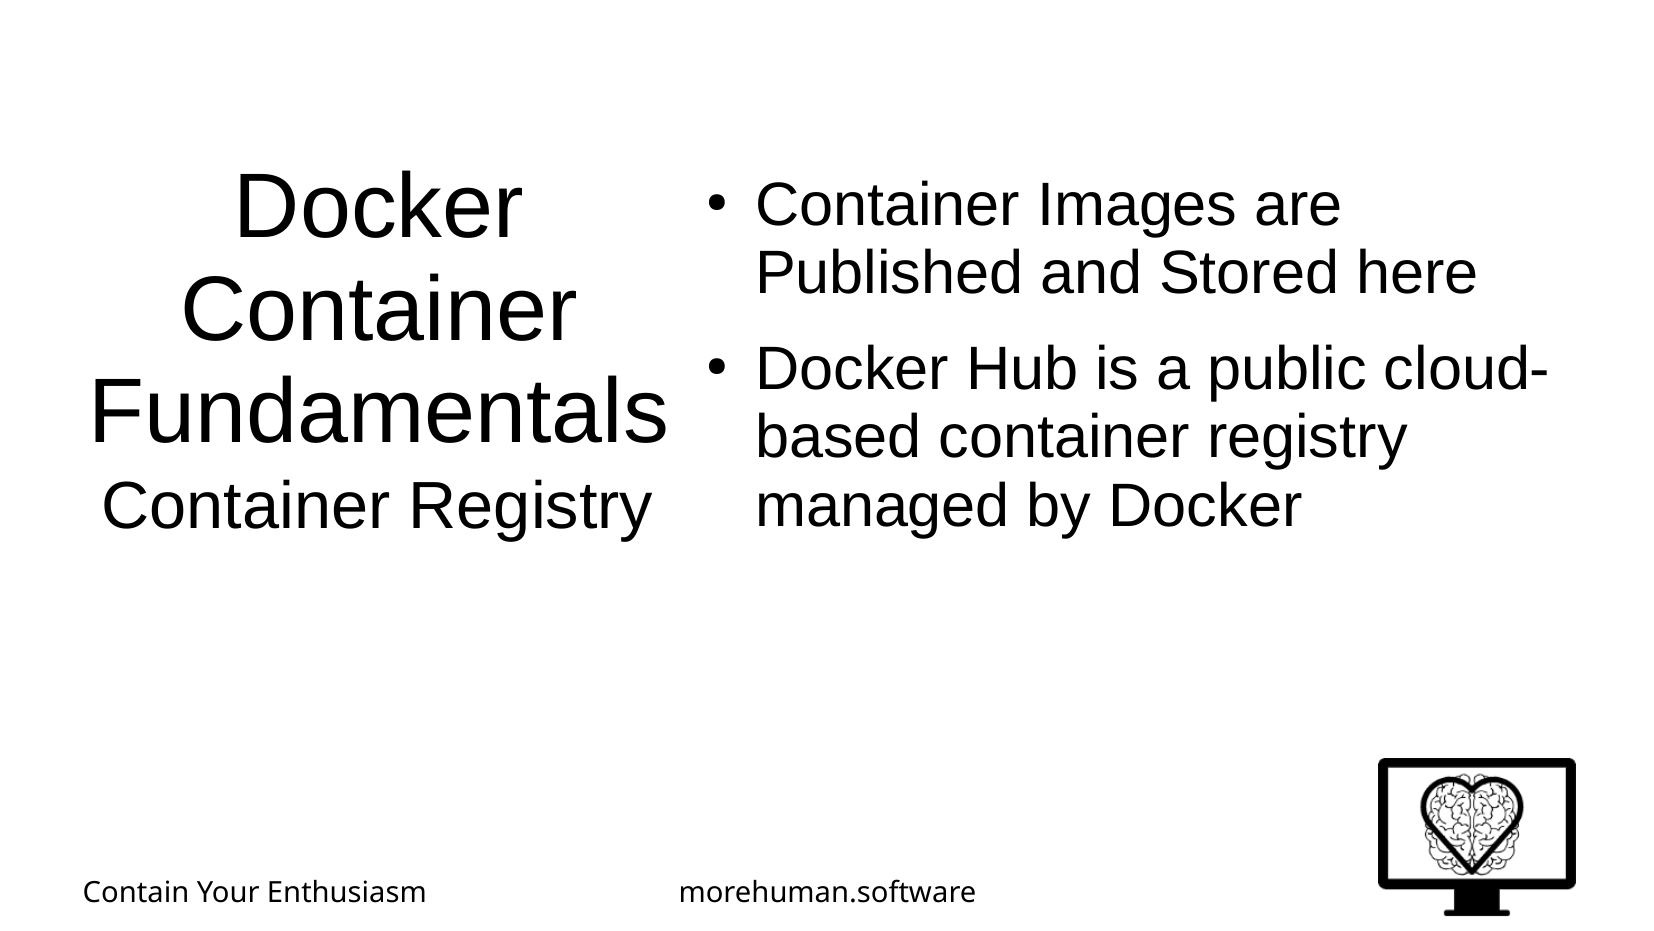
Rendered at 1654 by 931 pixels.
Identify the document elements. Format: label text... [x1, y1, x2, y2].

title Docker Container Fundamentals [83, 154, 676, 463]
text_box Container Registry [81, 467, 674, 773]
picture [1378, 758, 1576, 925]
list Container Images are Published and Stored here Docker Hub is a public cloud-based container registry managed by Docker [690, 169, 1572, 545]
